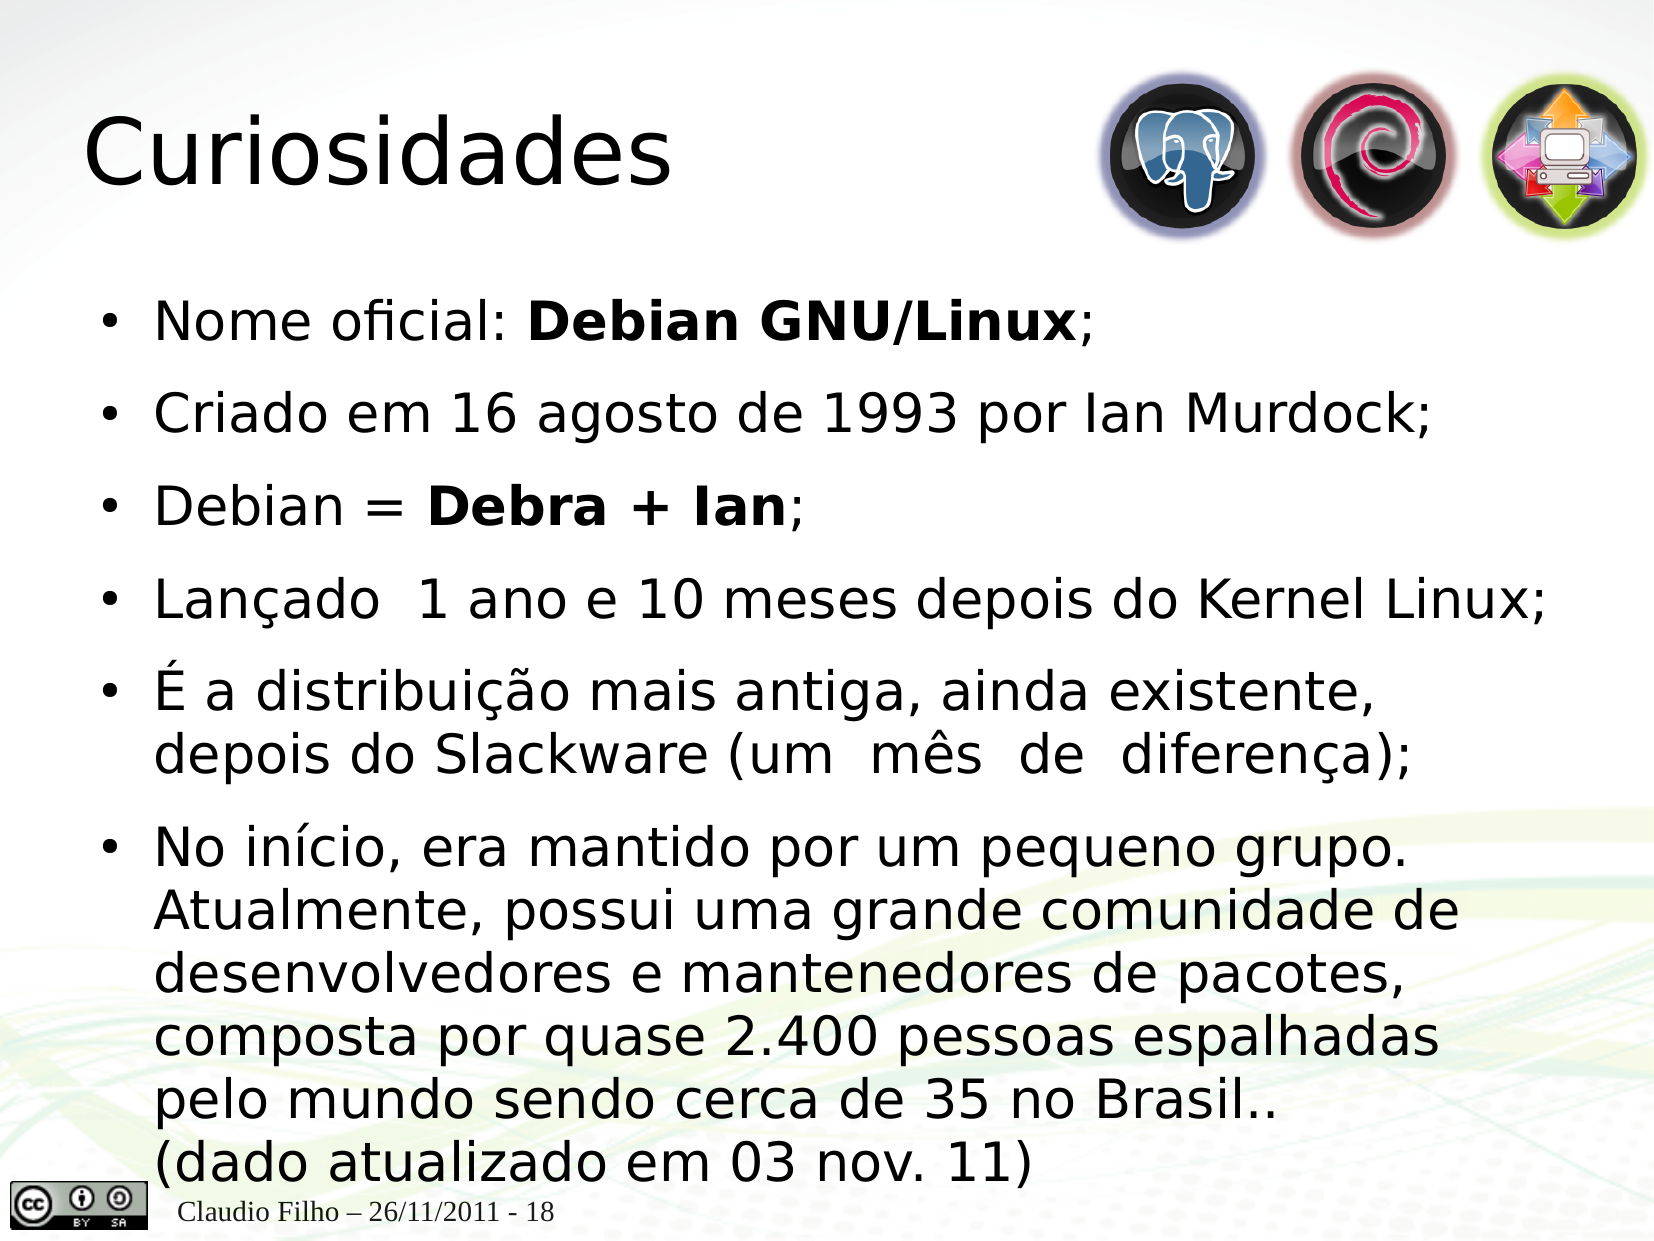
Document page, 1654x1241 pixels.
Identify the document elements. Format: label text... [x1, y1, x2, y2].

list Nome oficial: Debian GNU/Linux; Criado em 16 agosto de 1993 por Ian Murdock; Debian = Debra + Ian; Lançado 1 ano e 10 meses depois do Kernel Linux; É a distribuição mais antiga, ainda existente, depois do Slackware (um mês de diferença); No início, era mantido por um pequeno grupo. Atualmente, possui uma grande comunidade de desenvolvedores e mantenedores de pacotes, composta por quase 2.400 pessoas espalhadas pelo mundo sendo cerca de 35 no Brasil.. (dado atualizado em 03 nov. 11) [82, 290, 1571, 1241]
picture [0, 0, 1654, 325]
title Curiosidades [82, 49, 1093, 257]
picture [10, 1181, 82, 1230]
